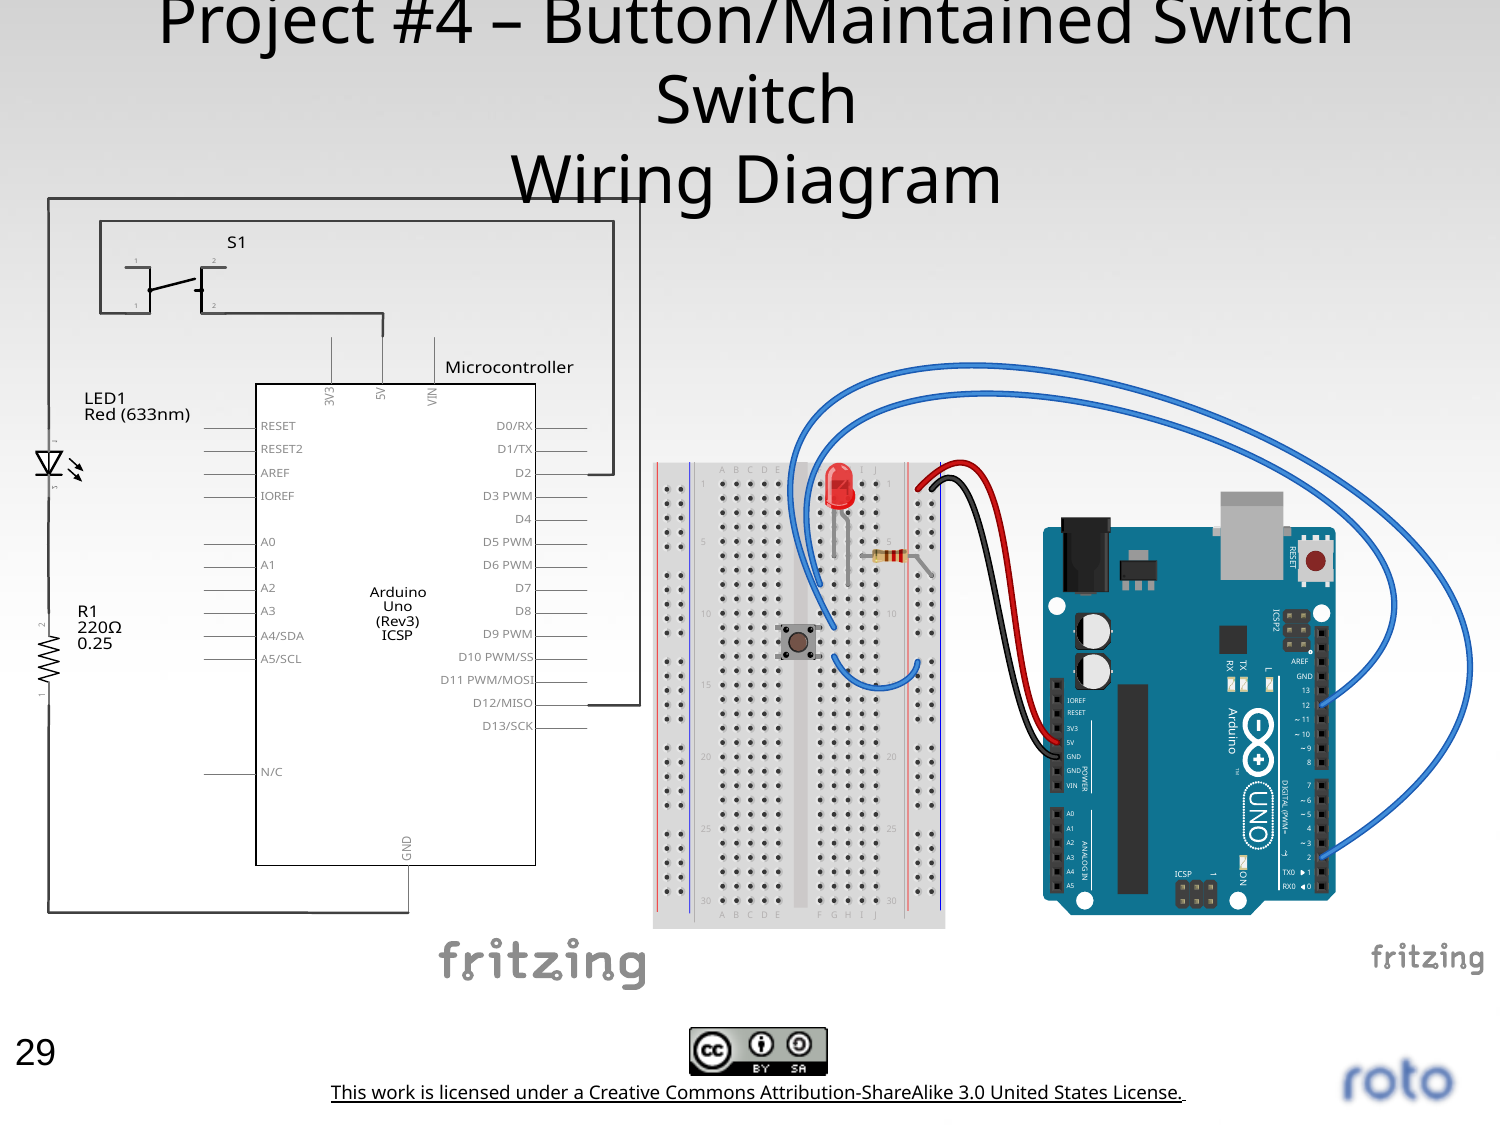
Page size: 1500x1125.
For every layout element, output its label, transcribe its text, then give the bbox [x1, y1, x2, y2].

picture [846, 191, 865, 199]
picture [745, 191, 768, 198]
picture [685, 191, 704, 199]
picture [913, 191, 930, 199]
picture [0, 0, 1500, 1125]
picture [808, 191, 825, 199]
title Project #4 – Button/Maintained Switch Switch Wiring Diagram [75, 2, 1441, 191]
